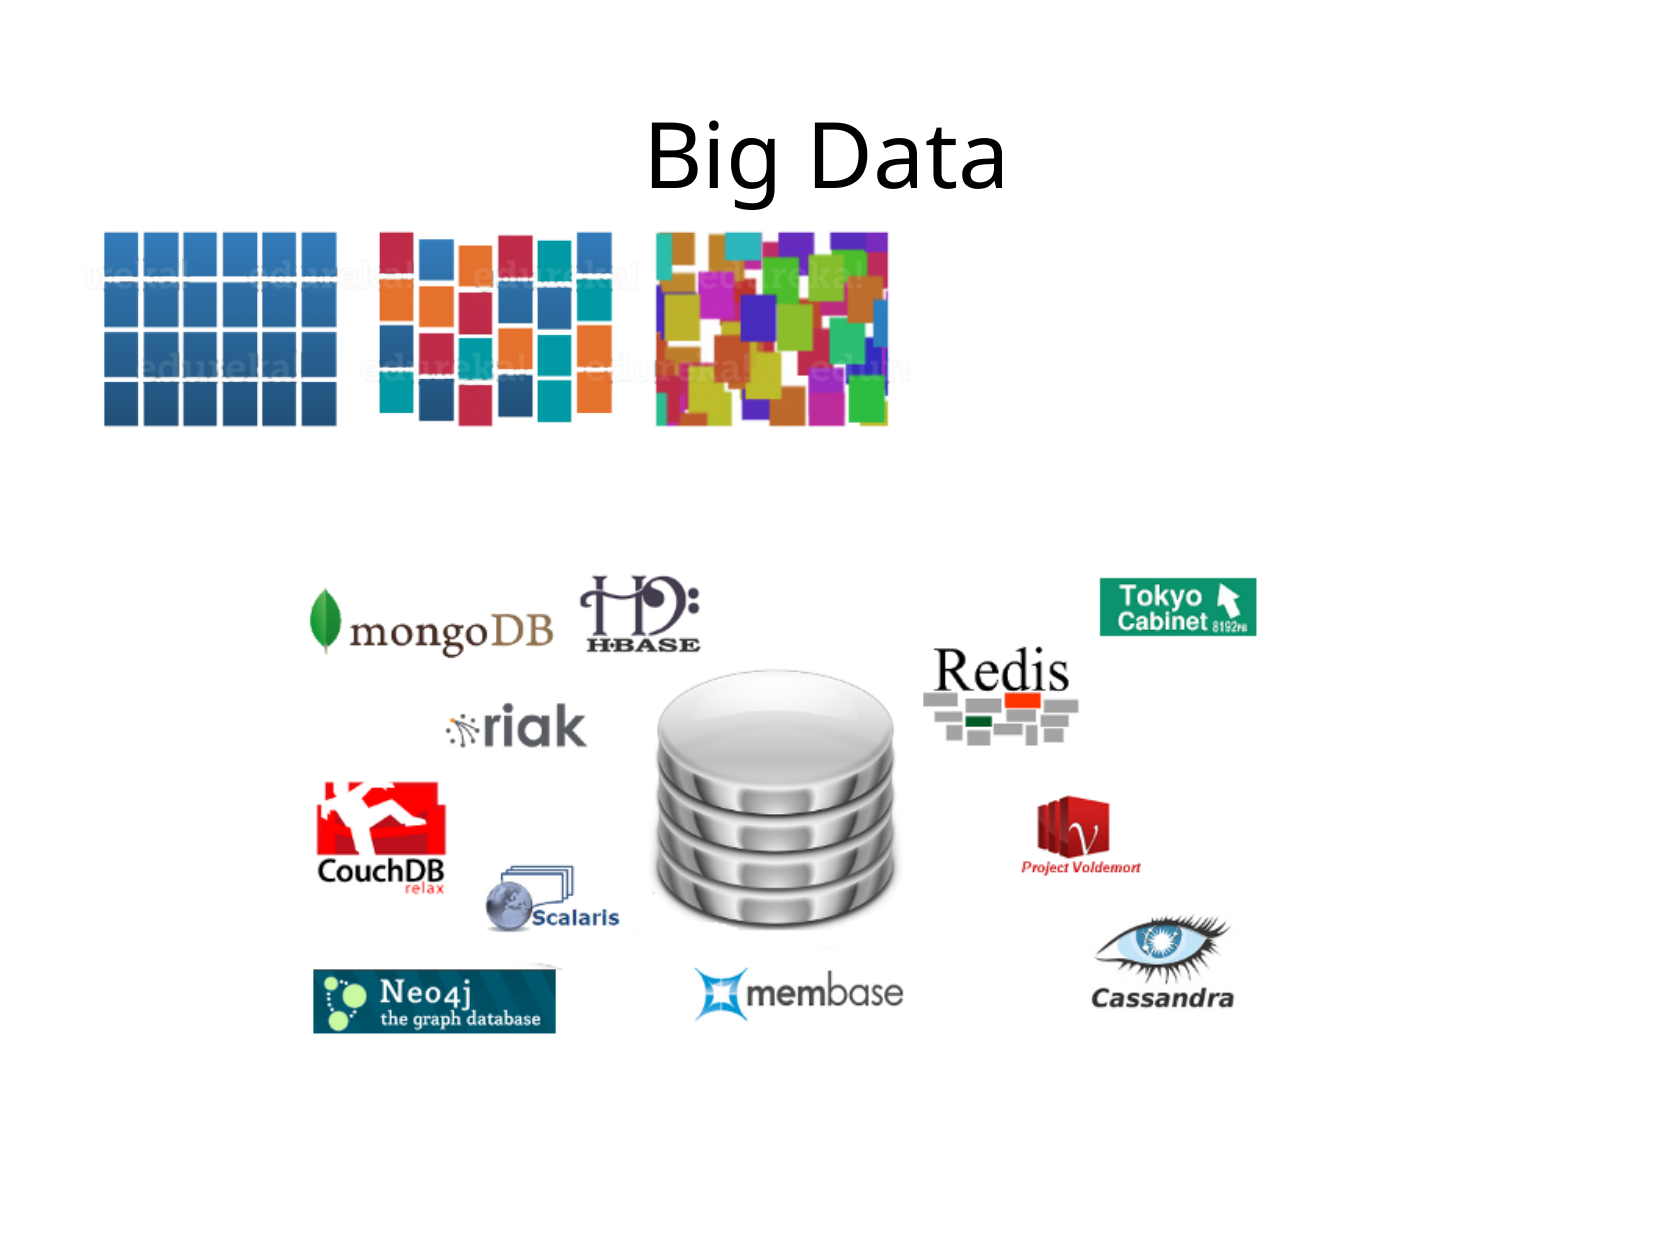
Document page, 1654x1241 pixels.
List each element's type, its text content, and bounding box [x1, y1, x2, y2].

picture [287, 558, 1288, 1040]
title Big Data [82, 49, 1571, 257]
picture [84, 222, 910, 438]
